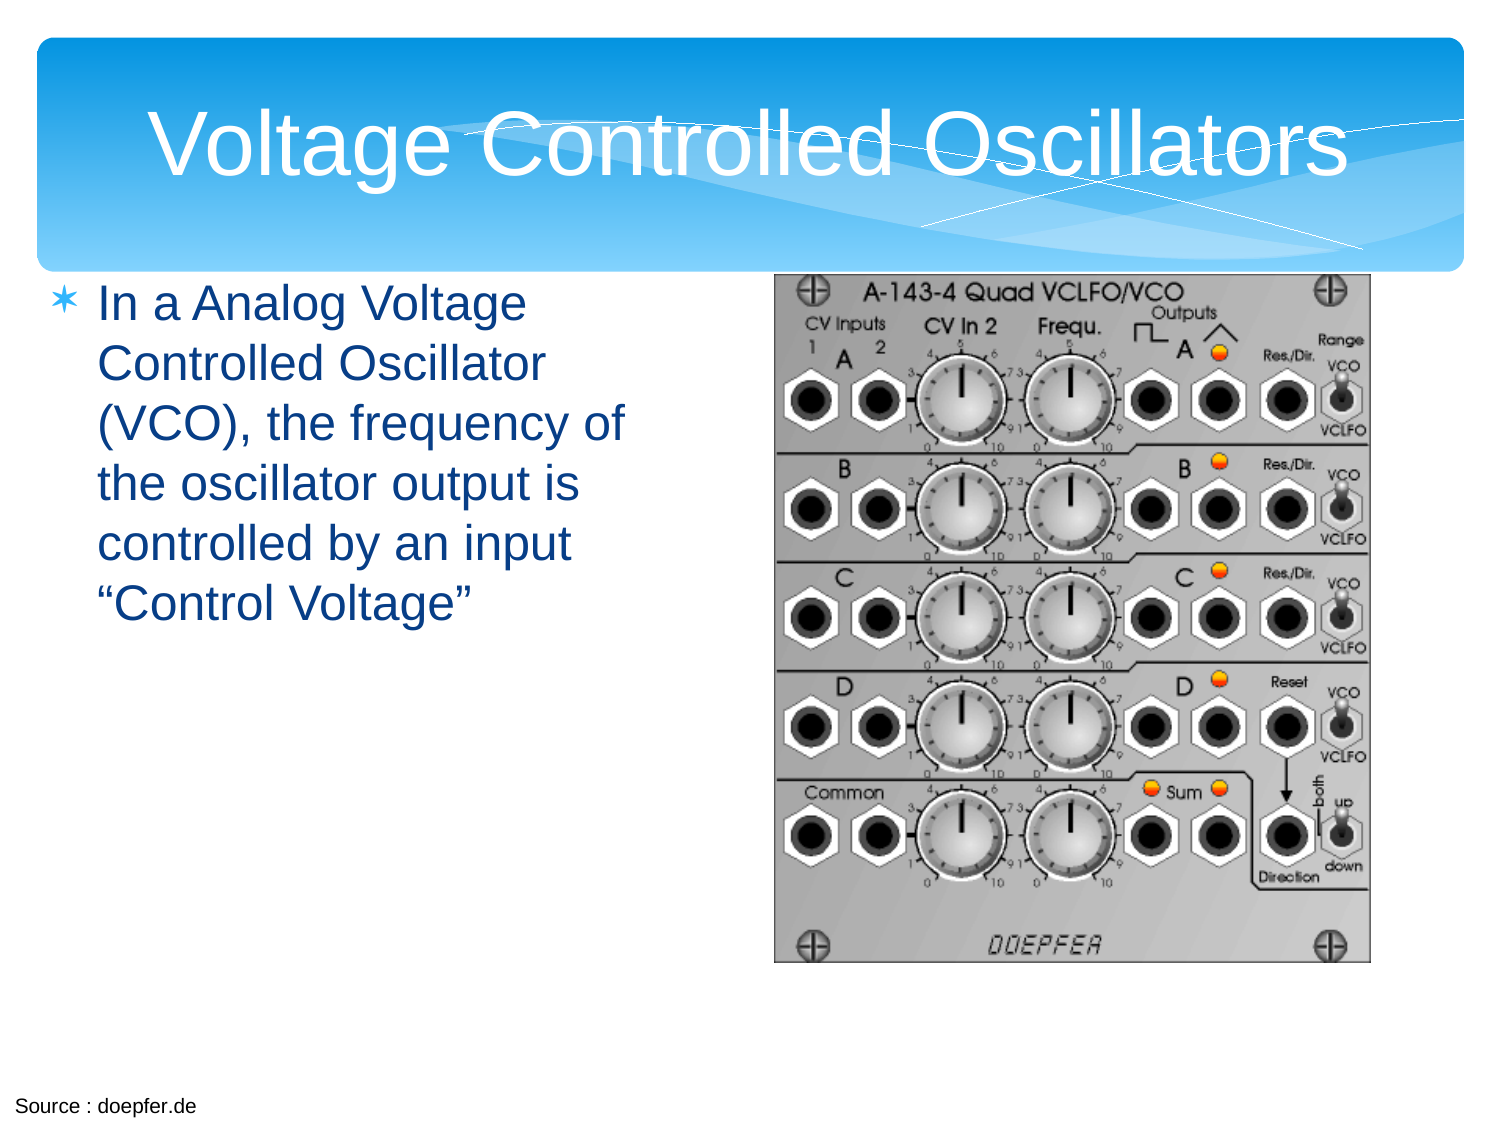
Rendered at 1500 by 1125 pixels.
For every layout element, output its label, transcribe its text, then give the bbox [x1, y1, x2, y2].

text_box Source : doepfer.de [0, 1084, 226, 1125]
list In a Analog Voltage Controlled Oscillator (VCO), the frequency of the oscillator output is controlled by an input “Control Voltage” [37, 262, 700, 1005]
title Voltage Controlled Oscillators [75, 45, 1426, 233]
picture [774, 274, 1371, 963]
